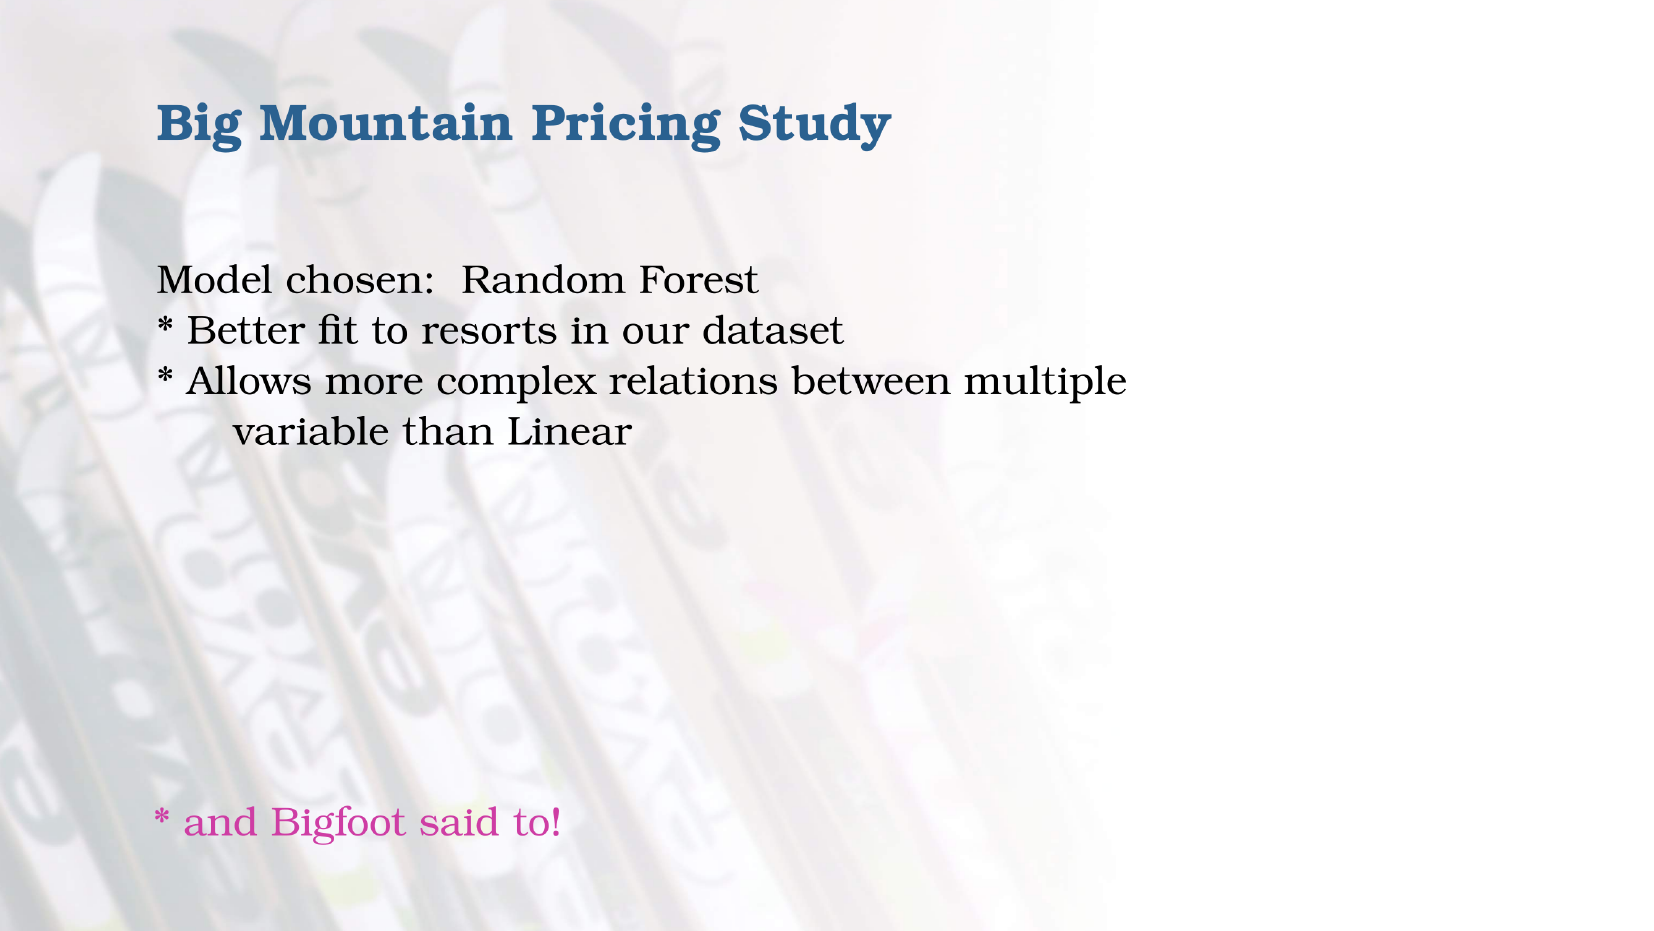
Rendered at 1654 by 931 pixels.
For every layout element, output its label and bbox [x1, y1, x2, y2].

picture [0, 0, 1241, 931]
